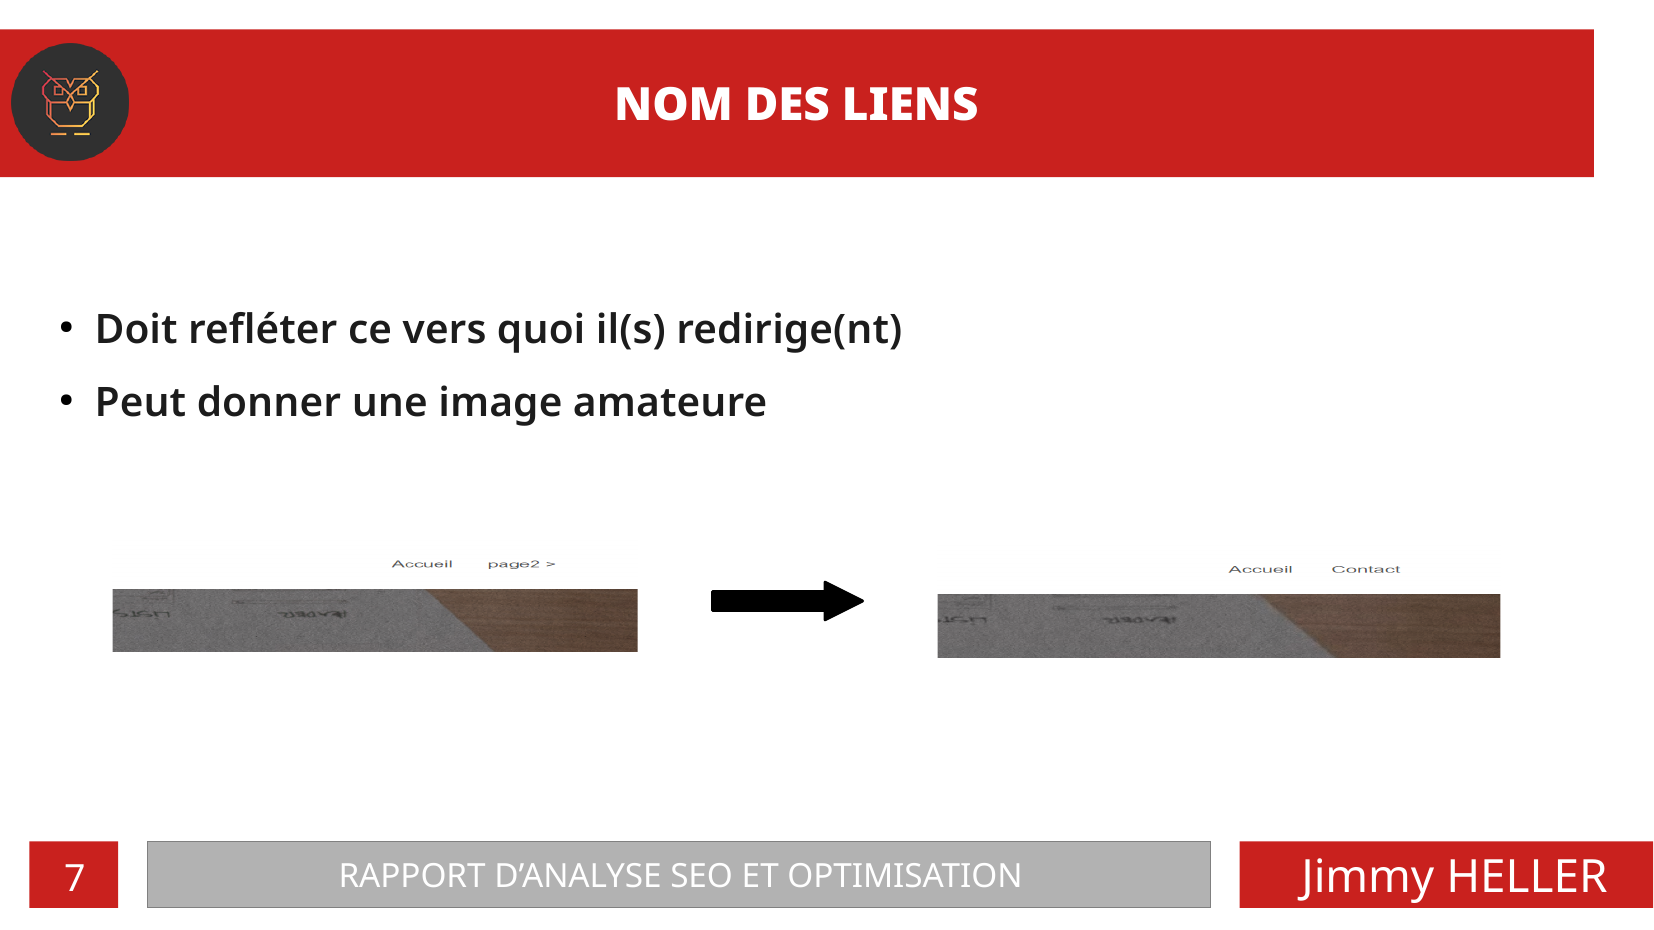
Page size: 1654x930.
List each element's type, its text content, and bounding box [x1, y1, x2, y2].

text_box RAPPORT D’ANALYSE SEO ET OPTIMISATION [155, 838, 1206, 912]
picture [11, 43, 129, 161]
text_box Jimmy HELLER [1286, 843, 1624, 906]
text_box [712, 582, 863, 620]
list Doit refléter ce vers quoi il(s) redirige(nt) Peut donner une image amateure [59, 300, 1576, 792]
picture [937, 544, 1501, 658]
title NOM DES LIENS [43, 43, 1550, 162]
text_box 7 [49, 843, 98, 906]
picture [112, 538, 638, 652]
